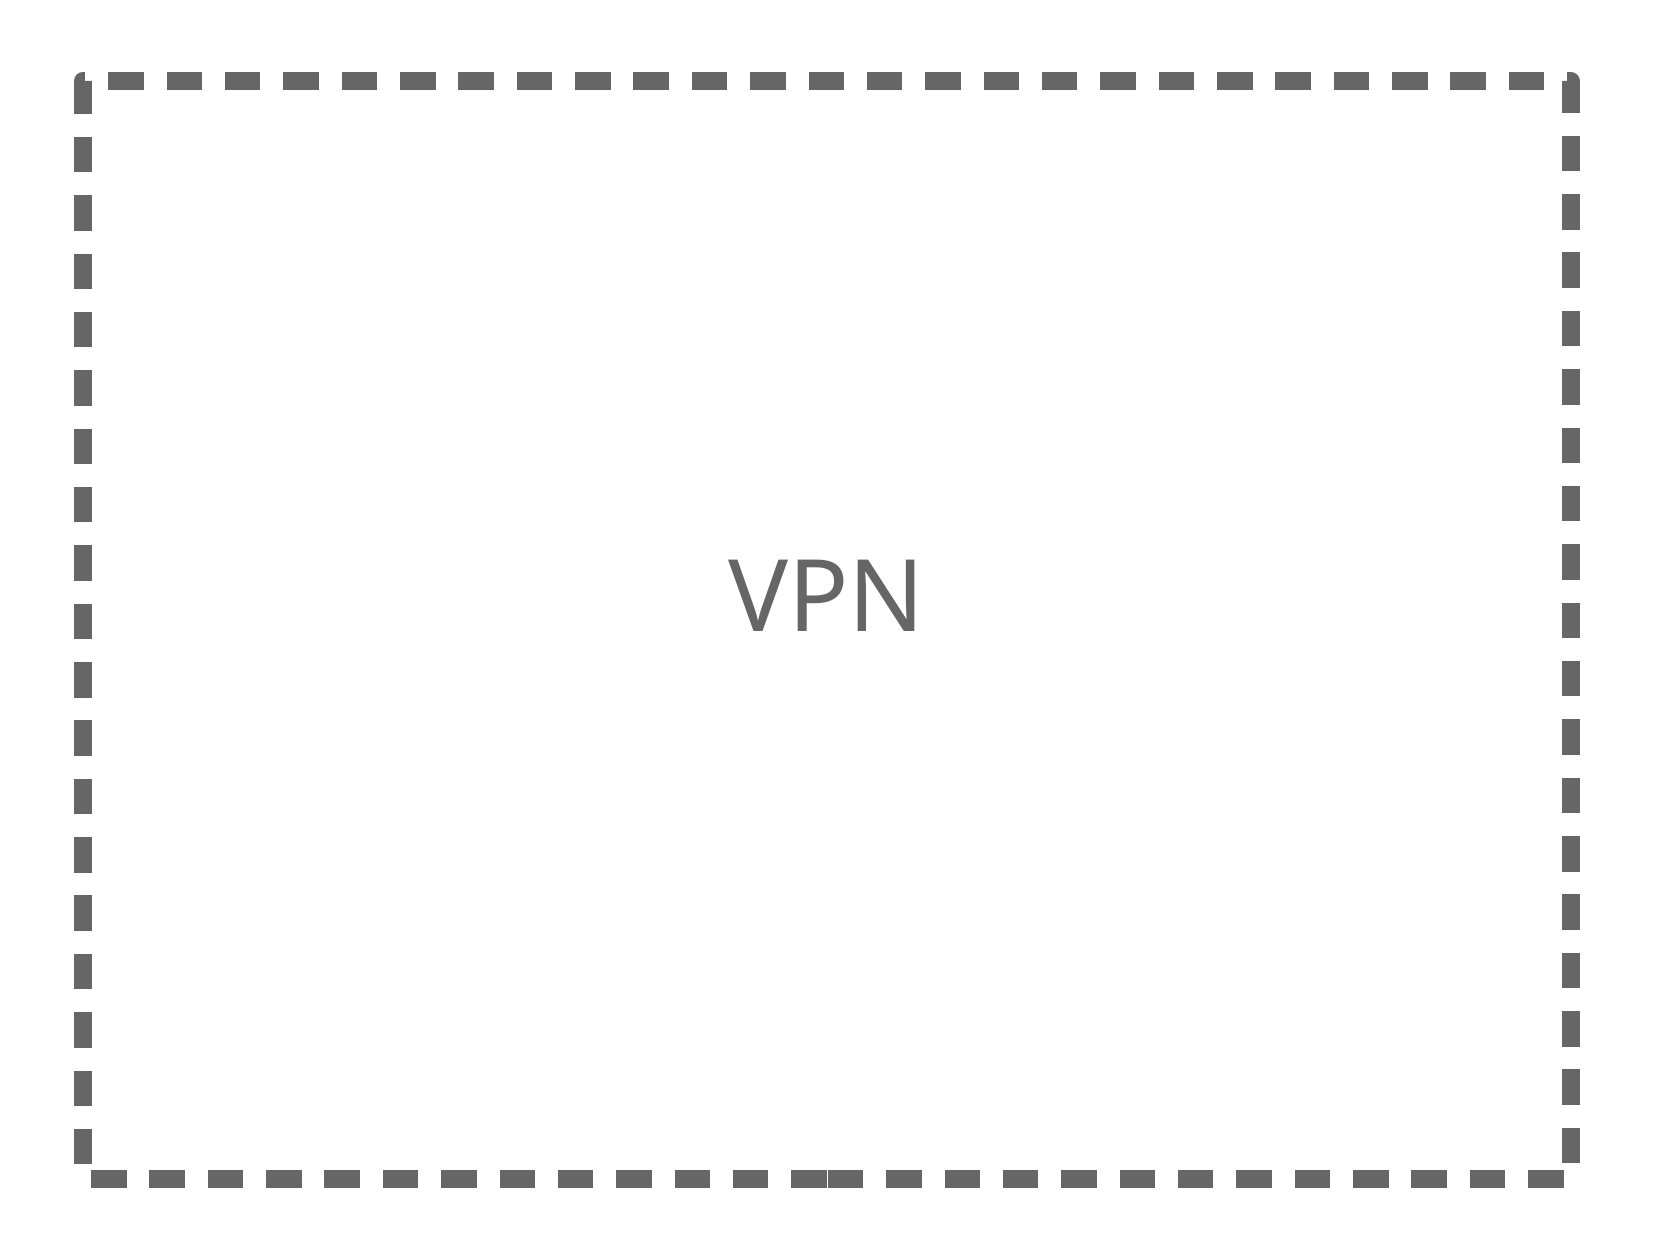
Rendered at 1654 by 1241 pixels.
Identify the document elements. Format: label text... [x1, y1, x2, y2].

subtitle VPN [82, 81, 1571, 1179]
